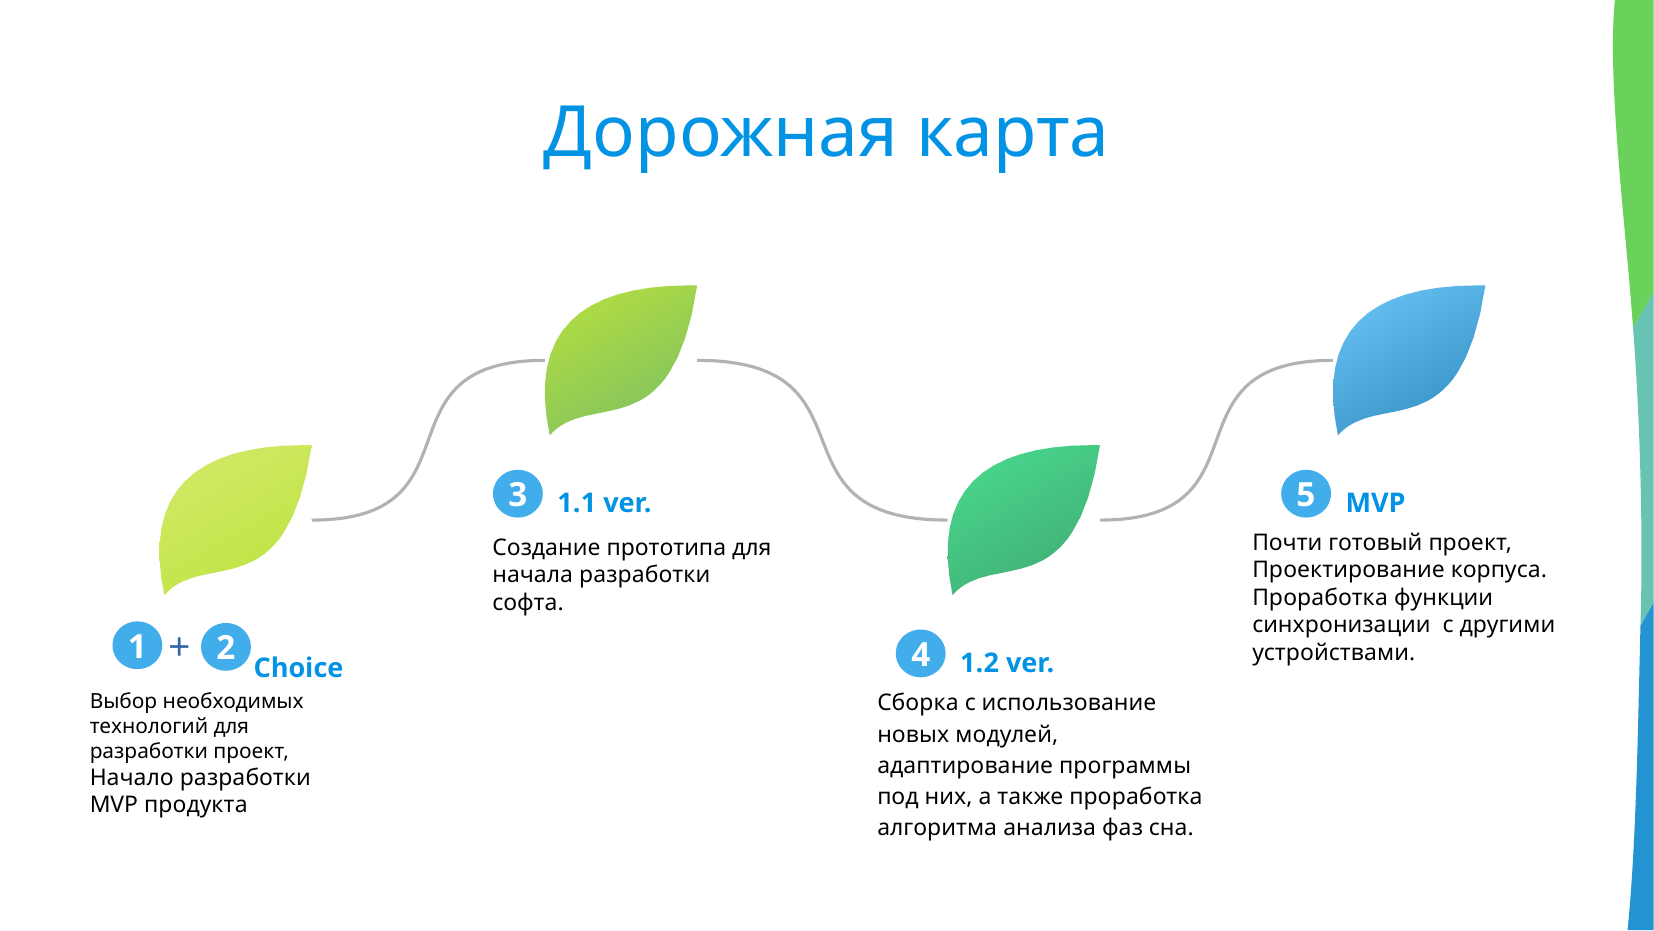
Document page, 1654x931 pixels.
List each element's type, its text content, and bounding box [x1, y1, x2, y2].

text_box Cоздание прототипа для начала разработки софта. [477, 525, 788, 623]
text_box [1333, 285, 1486, 436]
text_box Сборка с использование новых модулей, адаптирование программы под них, а также проработка алгоритма анализа фаз сна. [862, 678, 1238, 863]
text_box MVP [1330, 477, 1561, 520]
text_box 2 [201, 622, 251, 671]
text_box Выбор необходимых технологий для разработки проект, Начало разработки MVP продукта [75, 680, 361, 825]
text_box [544, 285, 698, 436]
text_box 1.1 ver. [542, 478, 773, 526]
text_box 1.2 ver. [945, 638, 1200, 678]
text_box Дорожная карта [0, 78, 1654, 178]
text_box [159, 445, 312, 596]
text_box 1 [112, 621, 163, 670]
text_box 4 [895, 629, 946, 678]
text_box Choice [238, 643, 469, 691]
text_box + [153, 618, 192, 676]
text_box 3 [492, 469, 543, 518]
text_box Почти готовый проект, Проектирование корпуса. Проработка функции синхронизации с другими устройствами. [1237, 520, 1575, 673]
text_box 5 [1281, 469, 1331, 518]
text_box [947, 445, 1100, 596]
